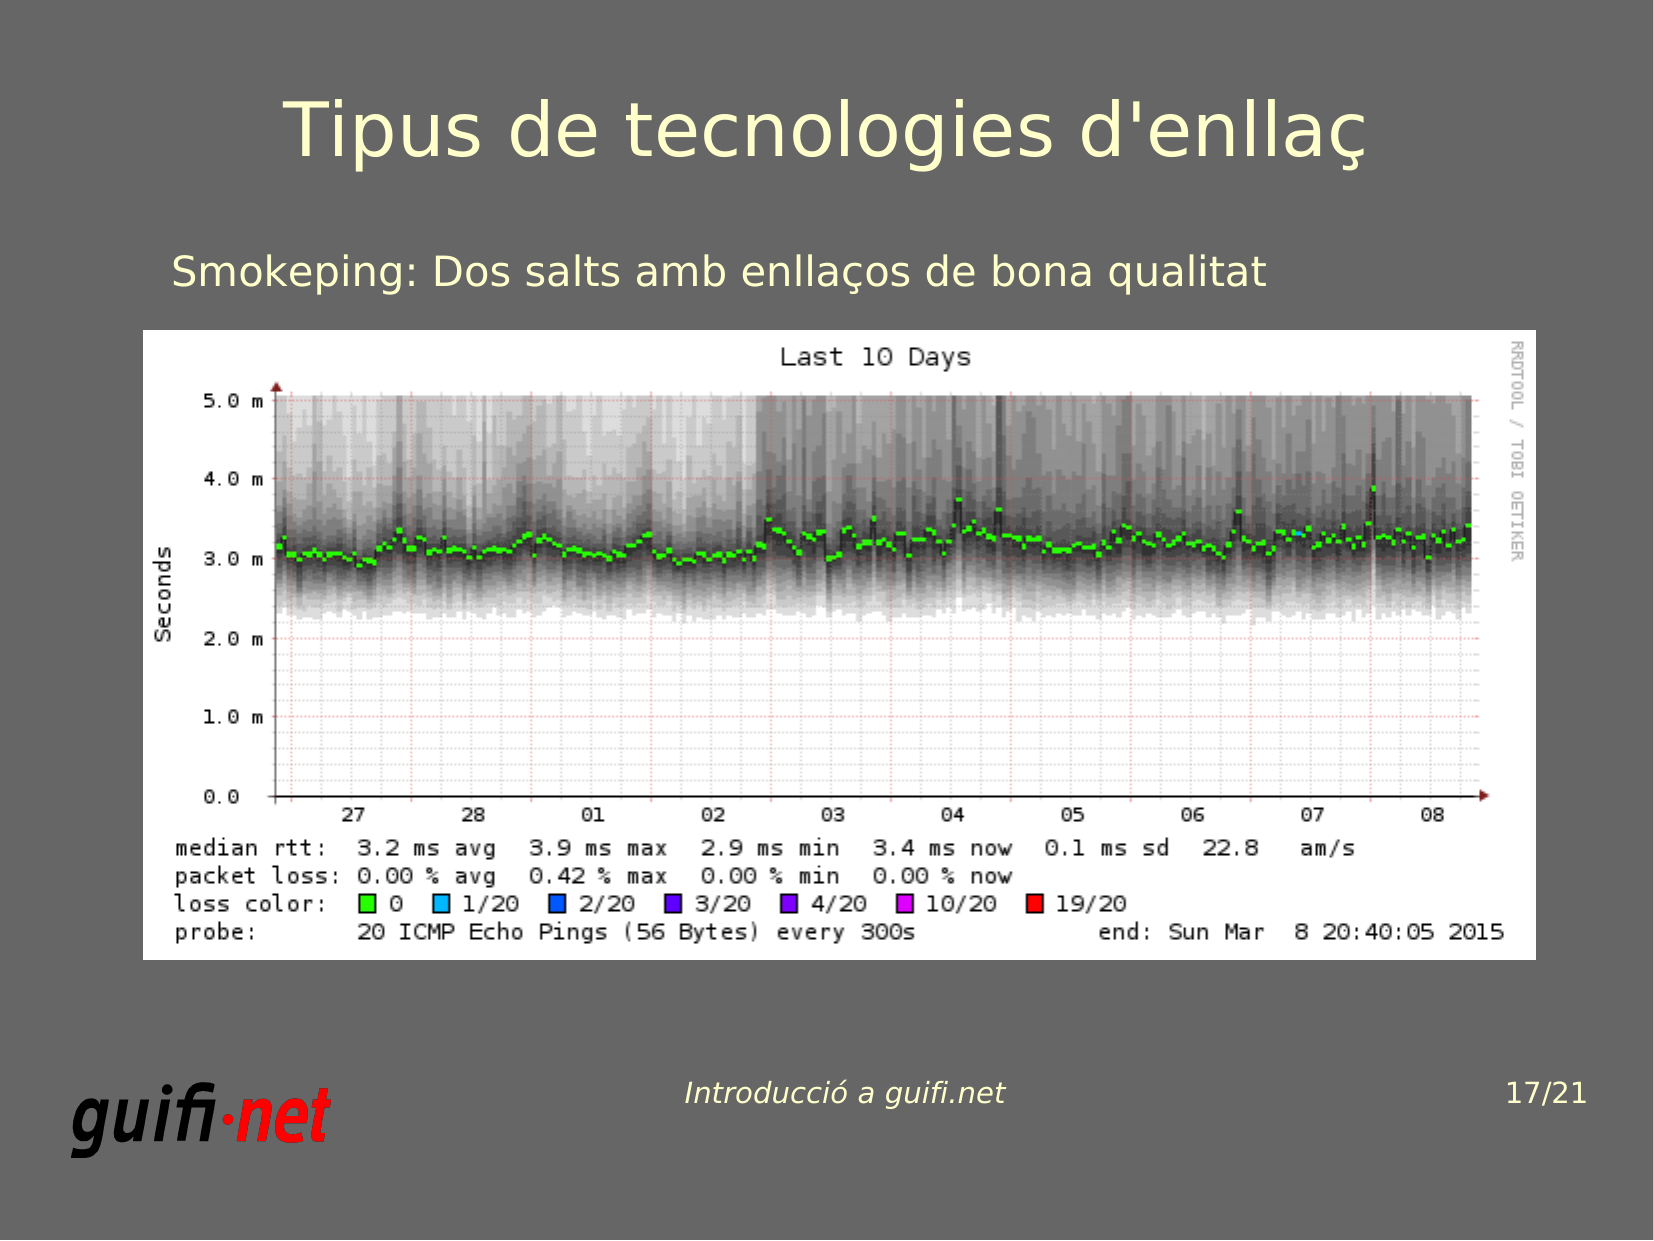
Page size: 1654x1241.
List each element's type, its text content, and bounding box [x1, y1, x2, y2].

picture [143, 330, 1536, 960]
list Smokeping: Dos salts amb enllaços de bona qualitat [118, 248, 1571, 1045]
title Tipus de tecnologies d'enllaç [82, 49, 1571, 213]
picture [71, 1082, 331, 1158]
